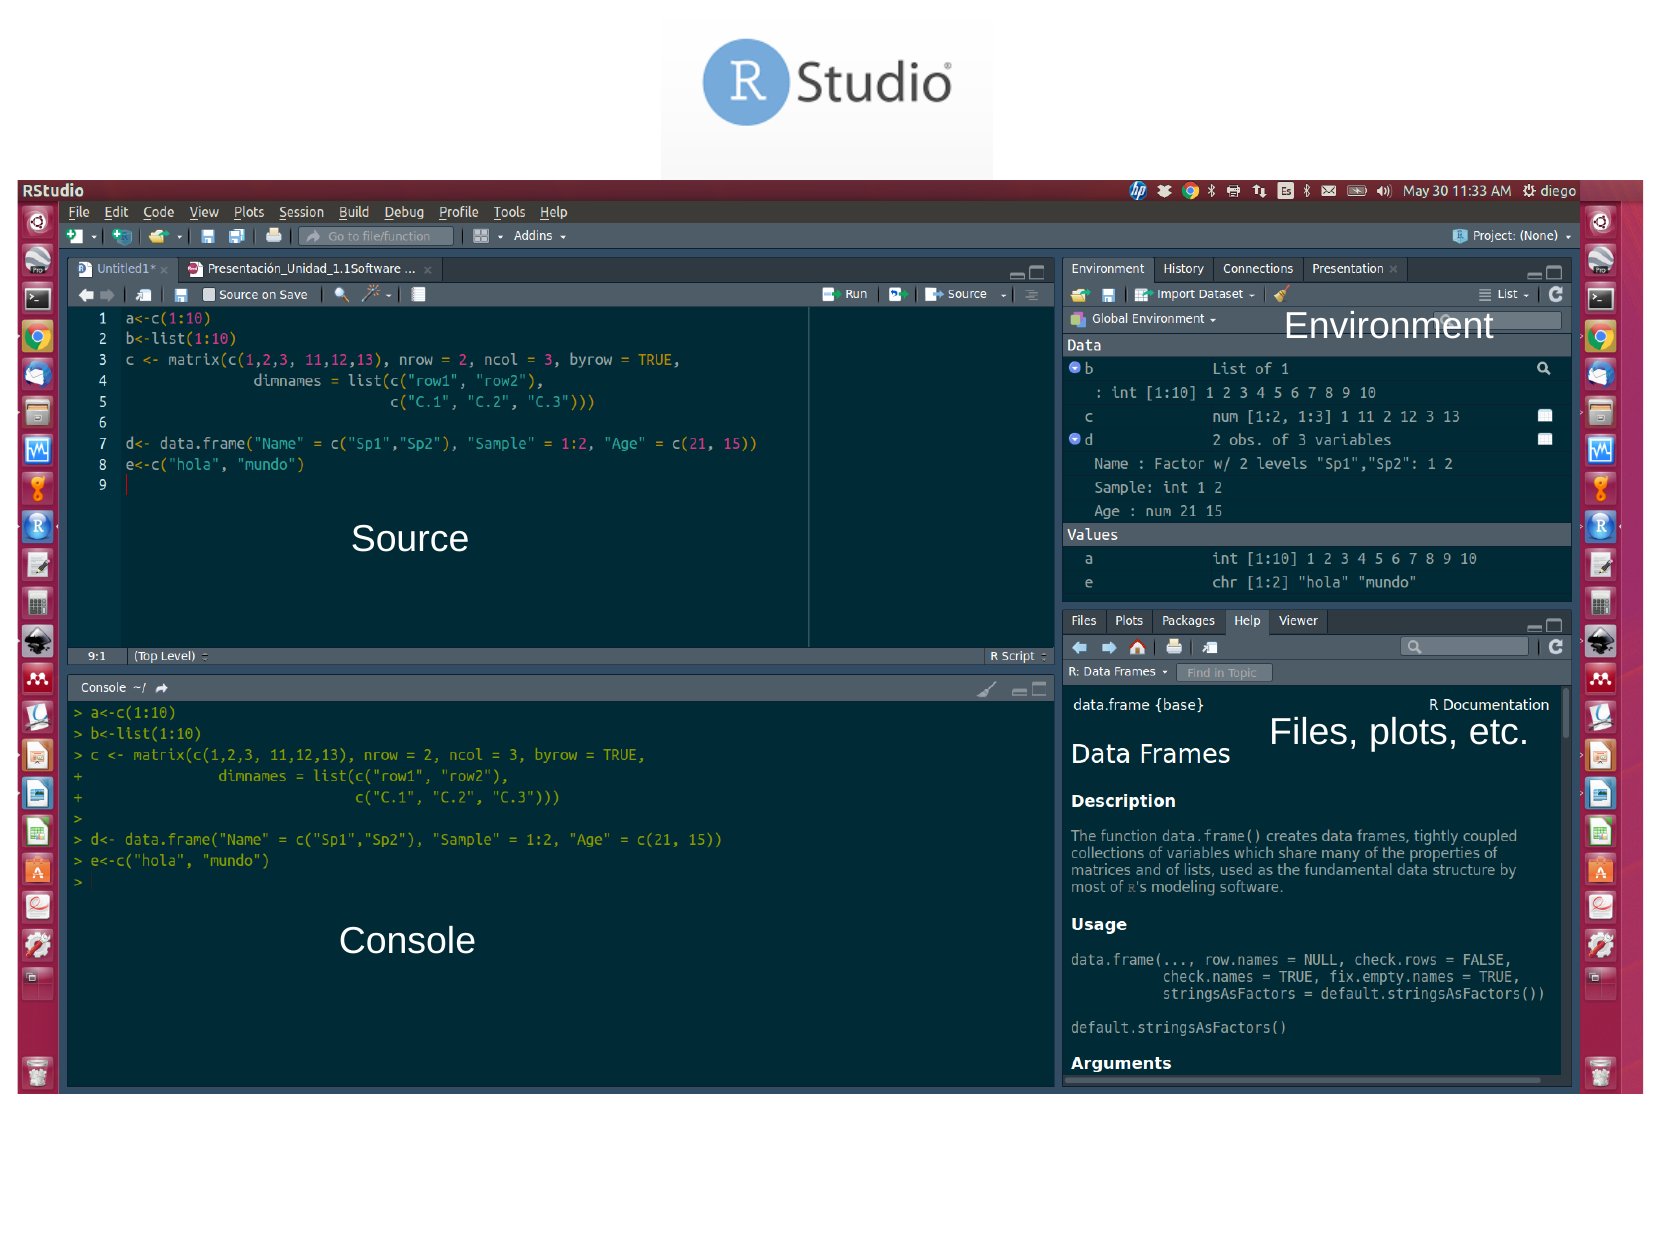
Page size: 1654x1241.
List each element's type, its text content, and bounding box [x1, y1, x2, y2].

text_box Console [324, 911, 491, 969]
text_box Environment [1269, 297, 1509, 355]
text_box Source [336, 510, 485, 567]
picture [17, 0, 1644, 1095]
text_box Files, plots, etc. [1254, 702, 1545, 760]
